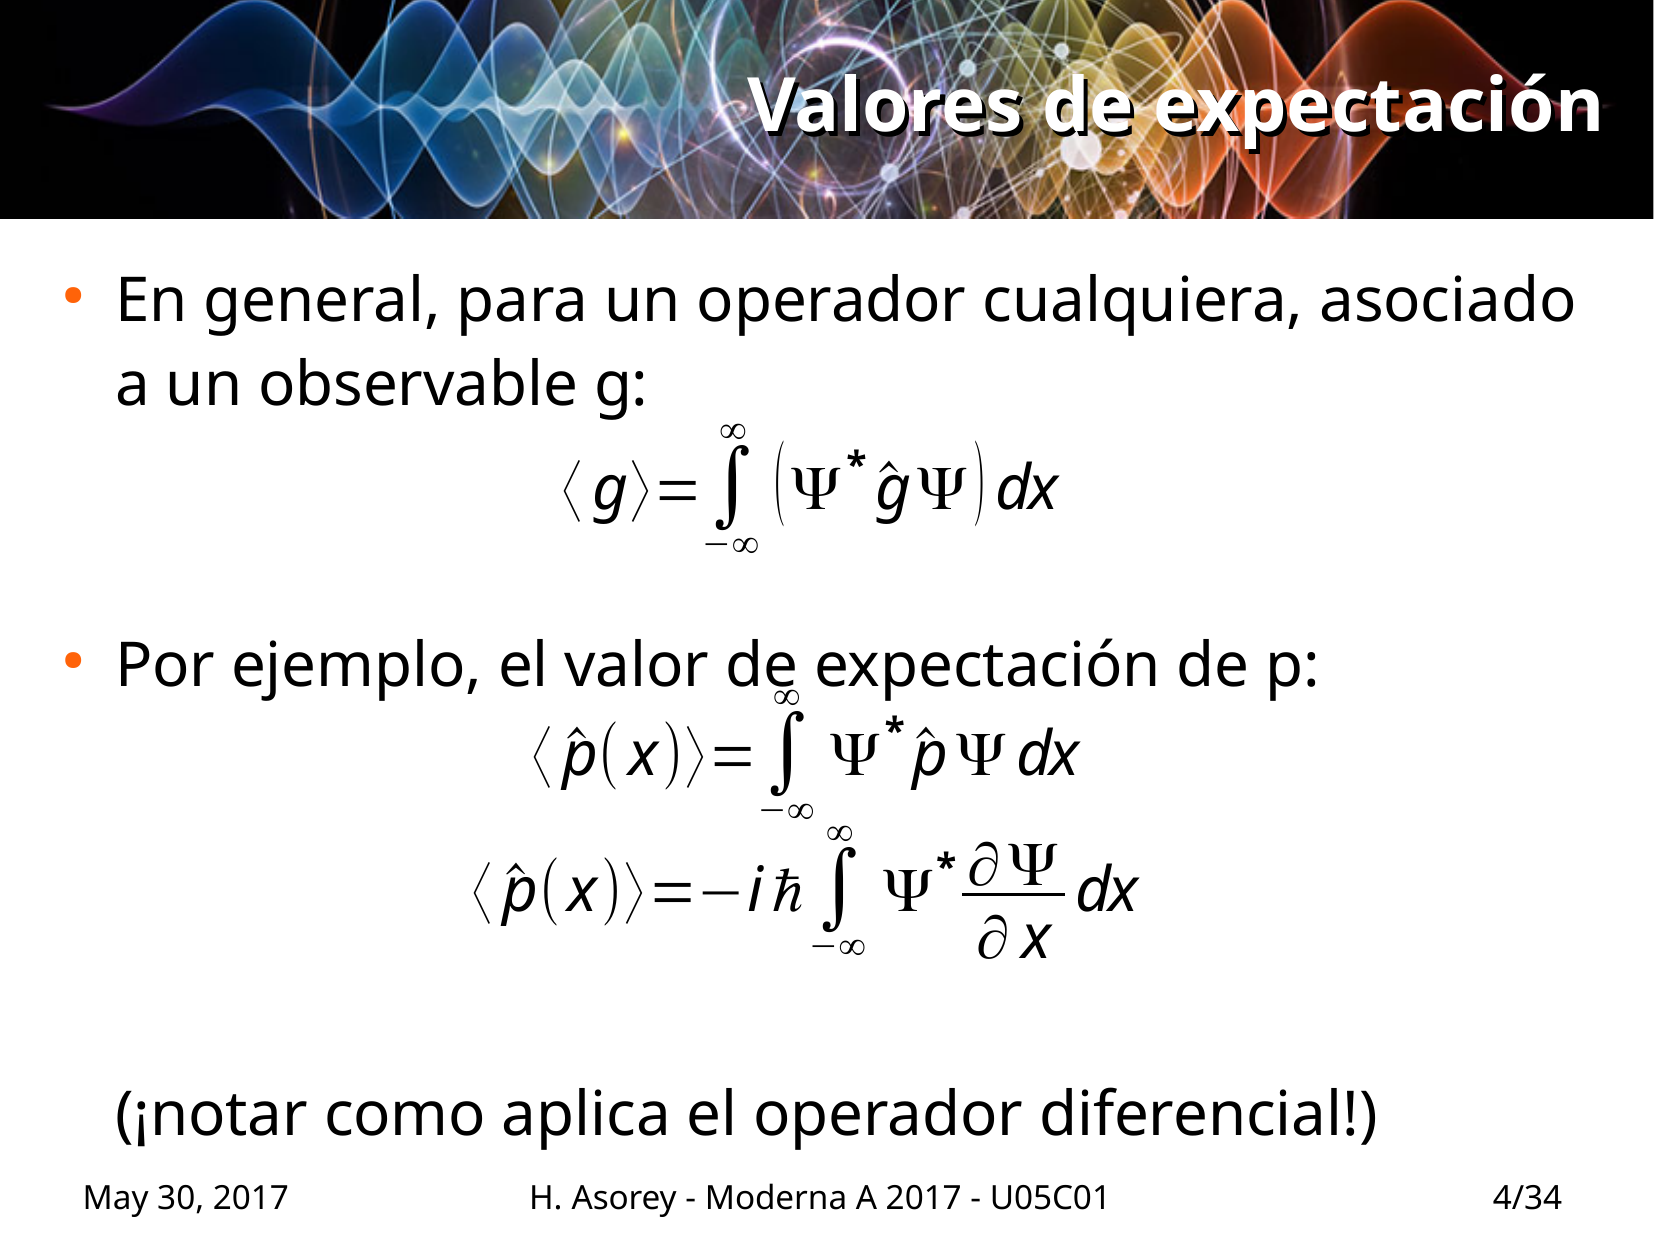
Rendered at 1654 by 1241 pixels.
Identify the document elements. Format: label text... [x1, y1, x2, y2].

chart [465, 688, 1147, 976]
chart [555, 422, 1066, 556]
title Valores de expectación [45, 15, 1606, 191]
list En general, para un operador cualquiera, asociado a un observable g: Por ejemplo, el valor de expectación de p: (¡notar como aplica el operador diferencial!) [45, 255, 1606, 1156]
picture [0, 0, 1654, 219]
